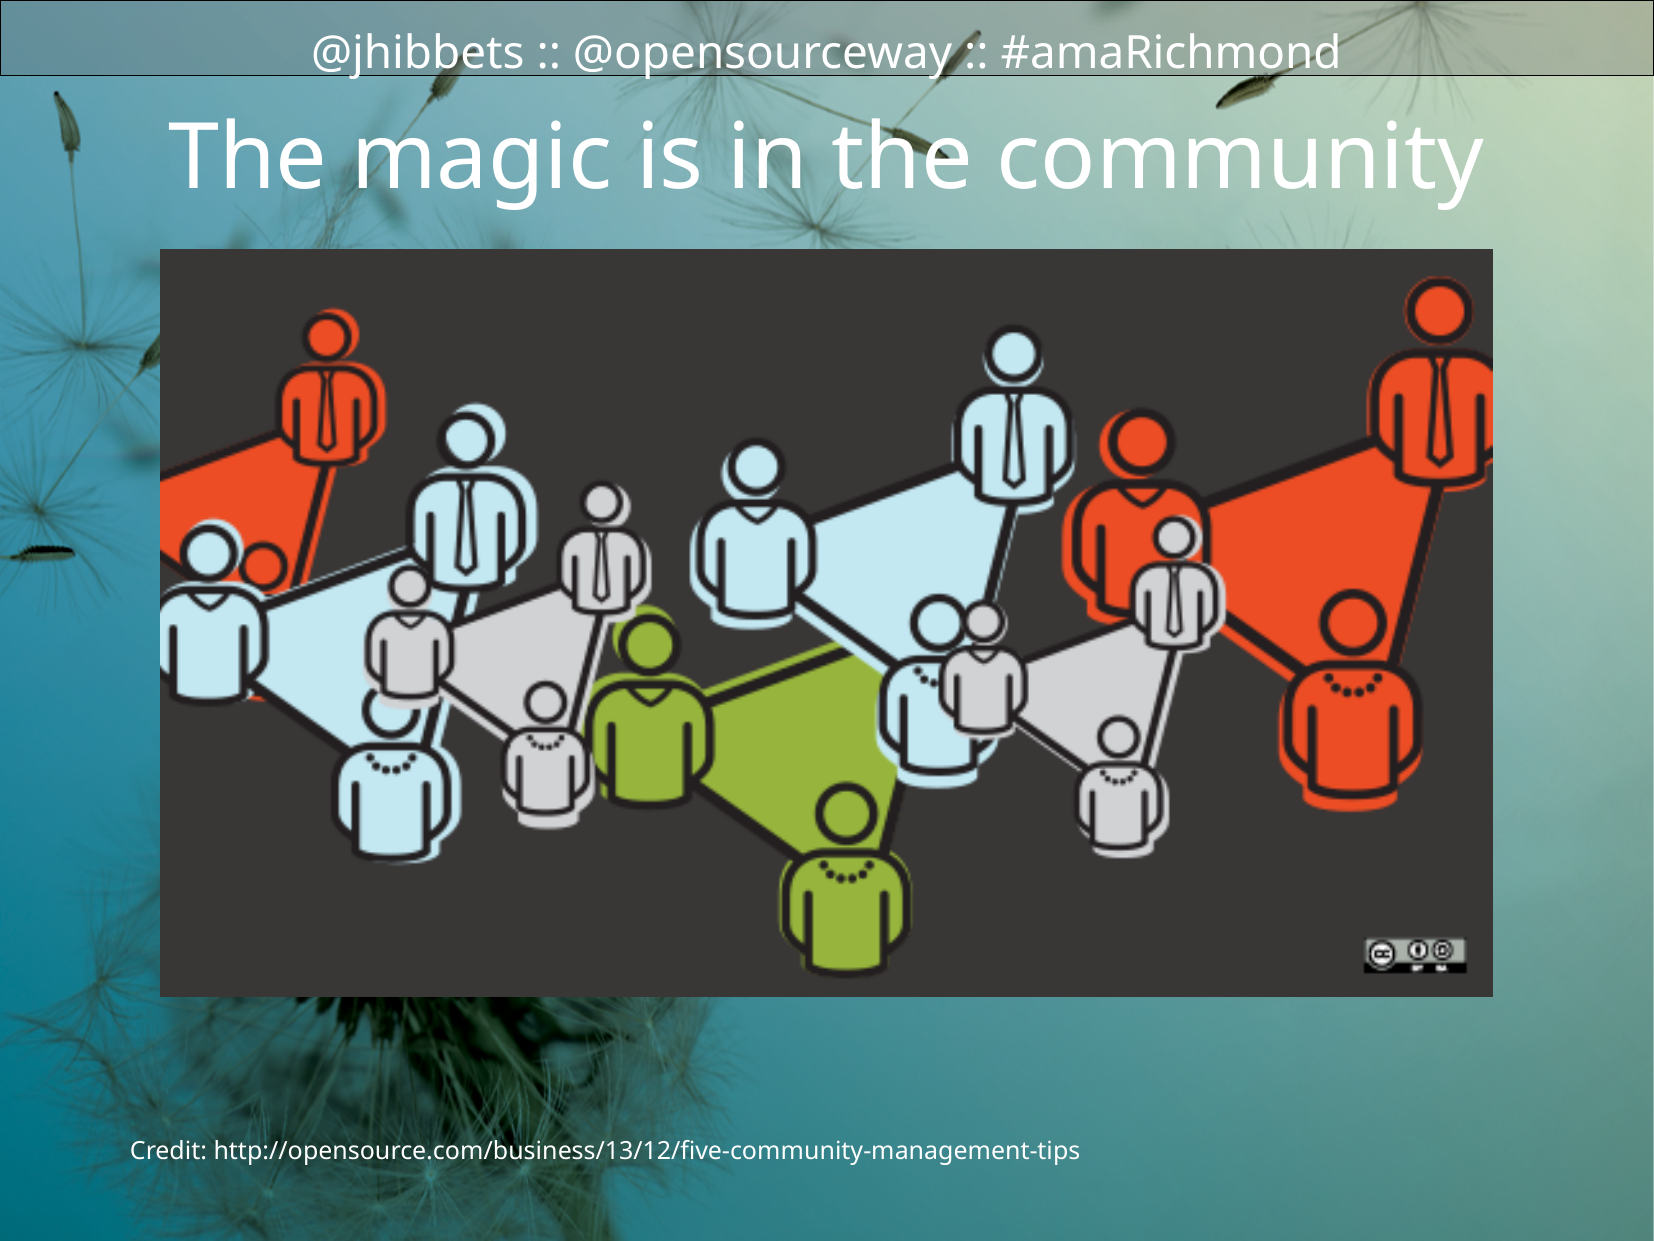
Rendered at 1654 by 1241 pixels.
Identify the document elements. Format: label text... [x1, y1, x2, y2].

picture [0, 76, 1654, 1241]
text_box Credit: http://opensource.com/business/13/12/five-community-management-tips [115, 1125, 1089, 1165]
title The magic is in the community [82, 49, 1571, 257]
